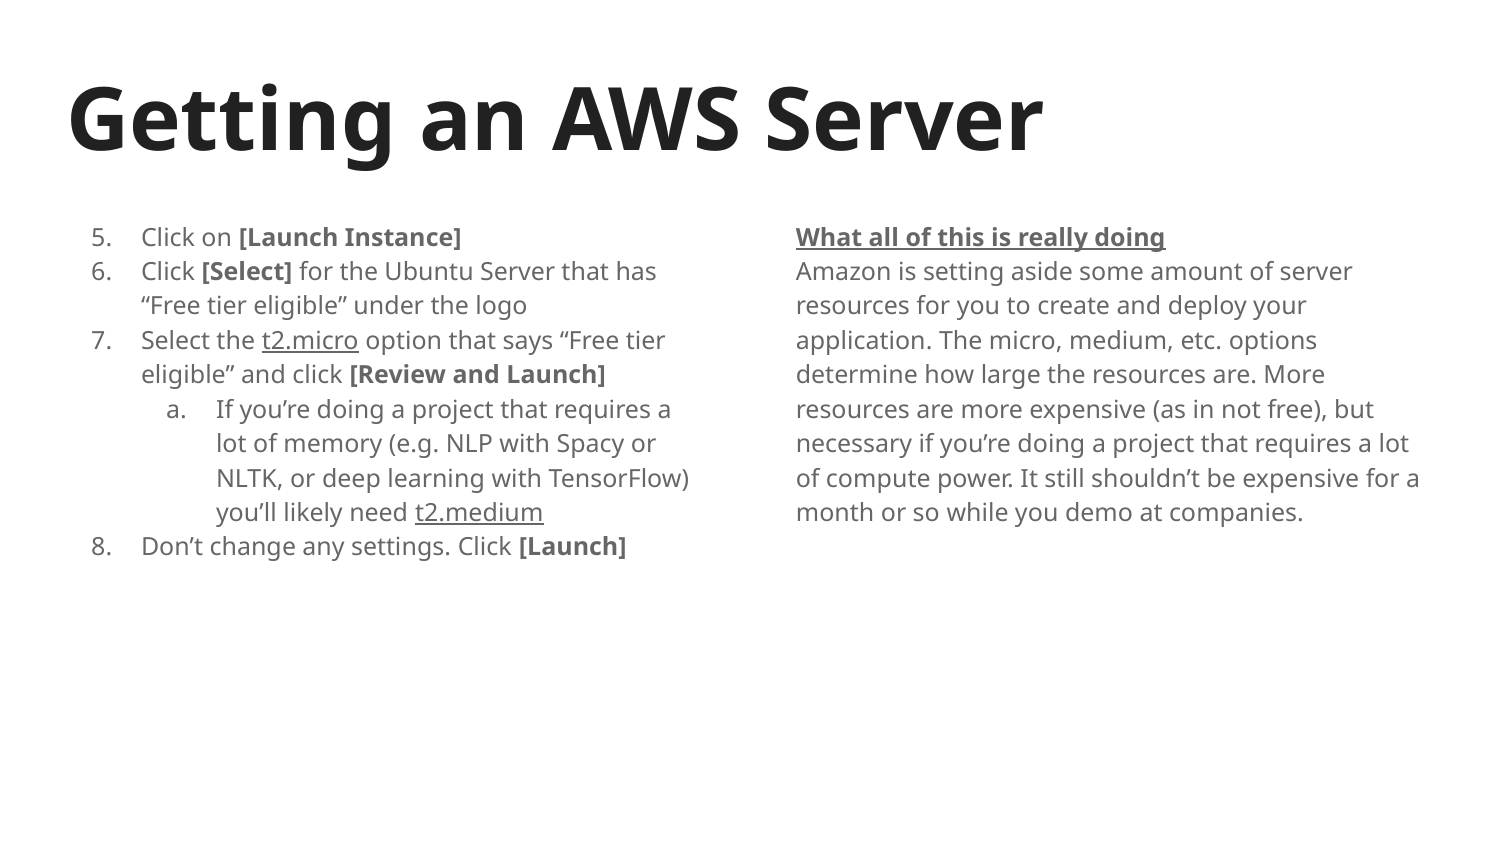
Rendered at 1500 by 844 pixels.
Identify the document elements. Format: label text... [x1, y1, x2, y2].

title Getting an AWS Server [51, 48, 1449, 180]
list What all of this is really doing Amazon is setting aside some amount of server resources for you to create and deploy your application. The micro, medium, etc. options determine how large the resources are. More resources are more expensive (as in not free), but necessary if you’re doing a project that requires a lot of compute power. It still shouldn’t be expensive for a month or so while you demo at companies. [780, 201, 1437, 750]
list Click on [Launch Instance] Click [Select] for the Ubuntu Server that has “Free tier eligible” under the logo Select the t2.micro option that says “Free tier eligible” and click [Review and Launch] If you’re doing a project that requires a lot of memory (e.g. NLP with Spacy or NLTK, or deep learning with TensorFlow) you’ll likely need t2.medium Don’t change any settings. Click [Launch] [51, 201, 708, 750]
